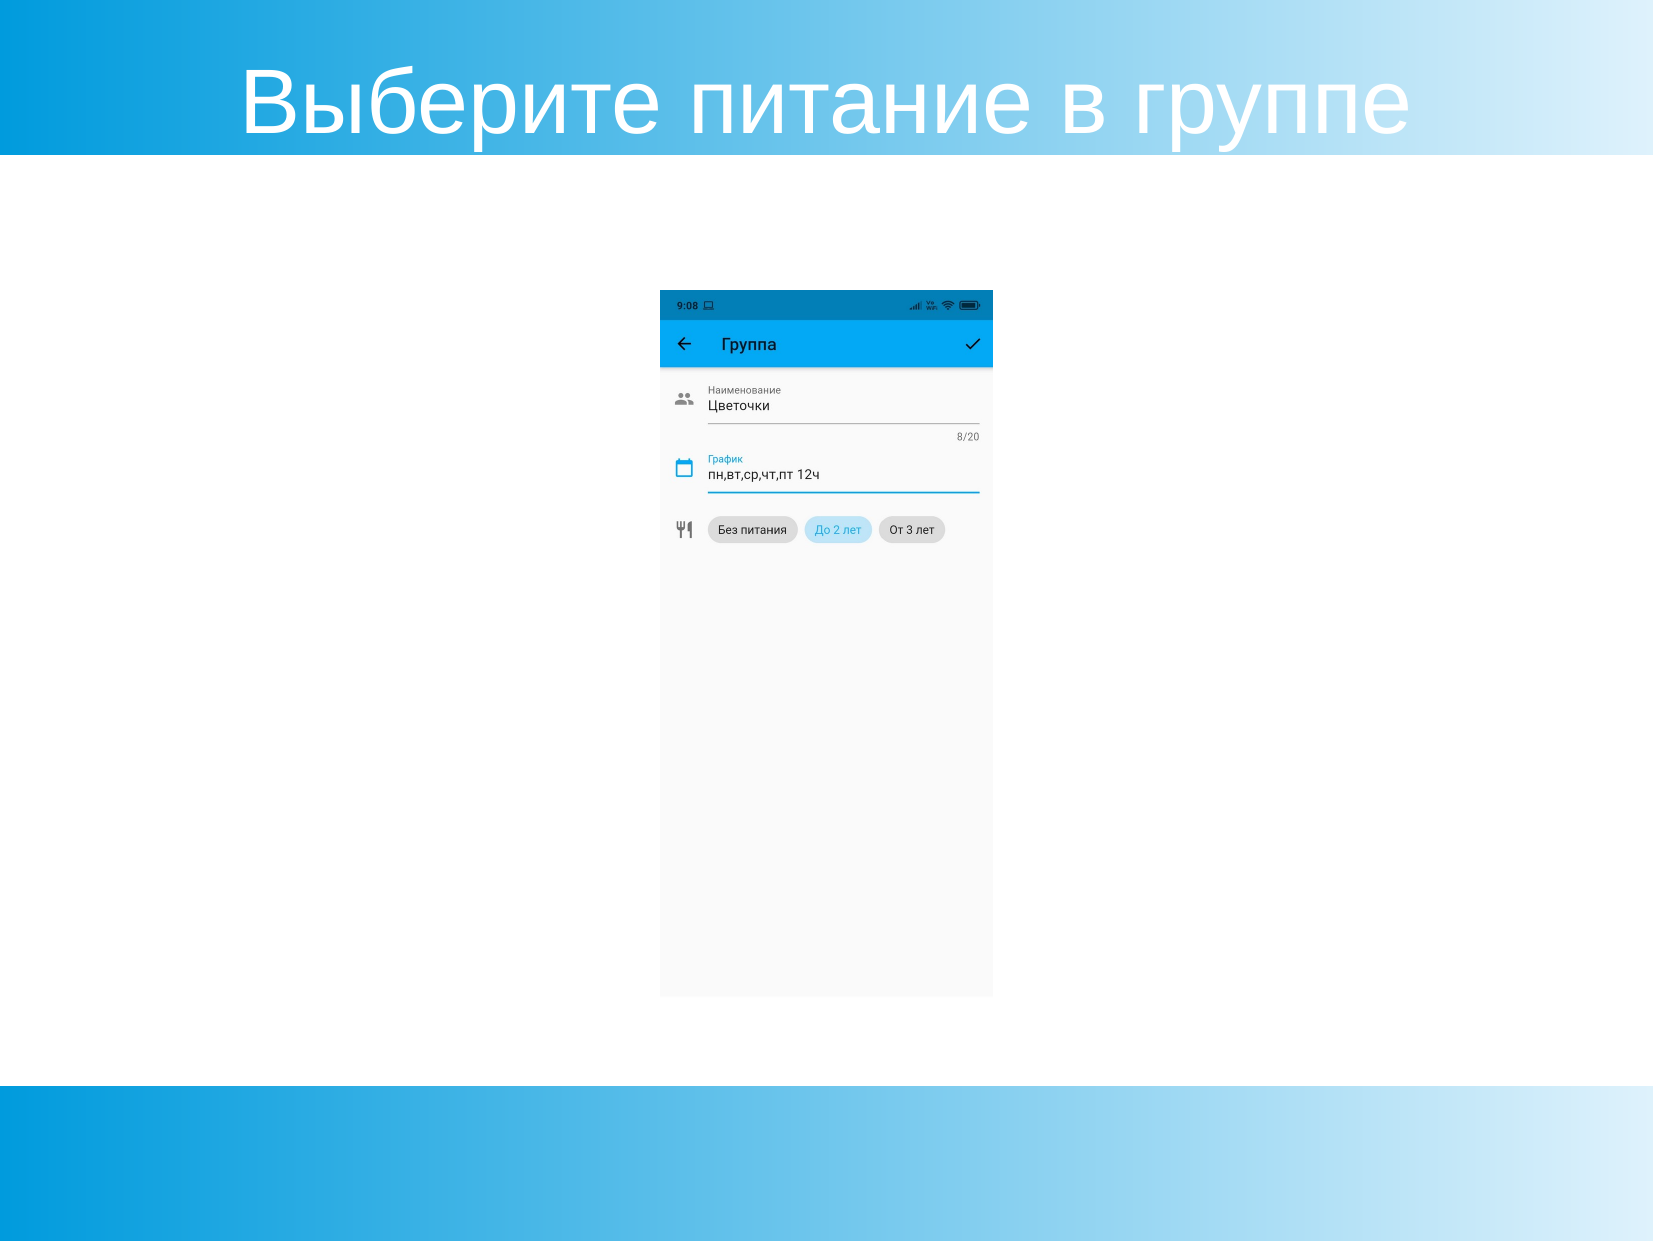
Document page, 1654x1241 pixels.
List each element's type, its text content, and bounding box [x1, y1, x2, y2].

picture [749, 341, 756, 349]
picture [723, 338, 729, 345]
picture [660, 368, 993, 1010]
picture [679, 341, 690, 349]
picture [731, 342, 738, 350]
picture [764, 343, 776, 350]
title Выберите питание в группе [82, 49, 1571, 155]
